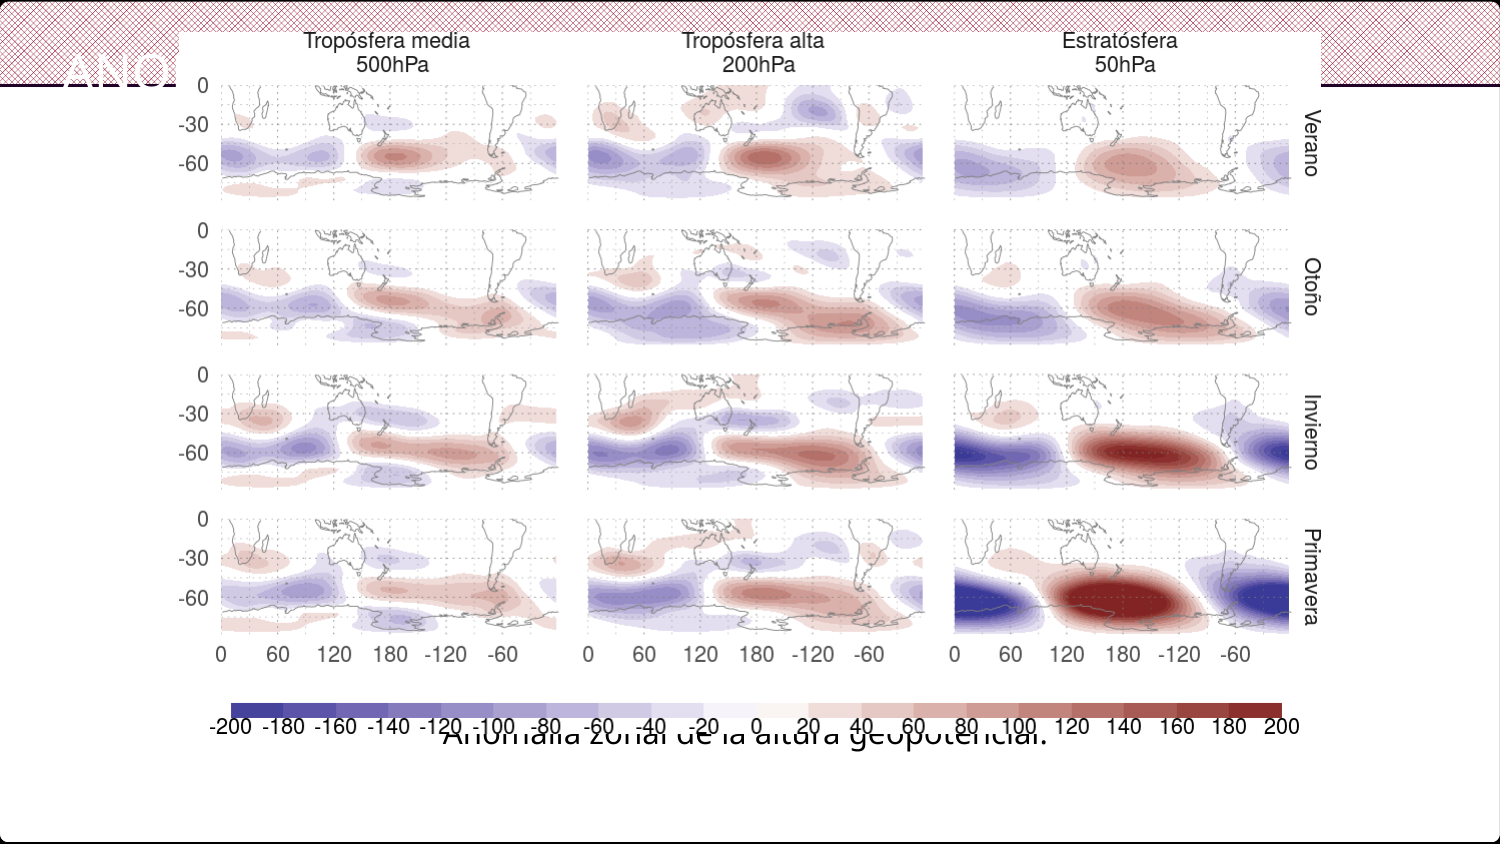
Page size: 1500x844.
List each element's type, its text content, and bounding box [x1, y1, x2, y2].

list Anomalía zonal de geopotencial [47, 26, 1453, 115]
picture [179, 32, 1321, 734]
list Anomalía zonal de la altura geopotencial. [183, 734, 1317, 821]
